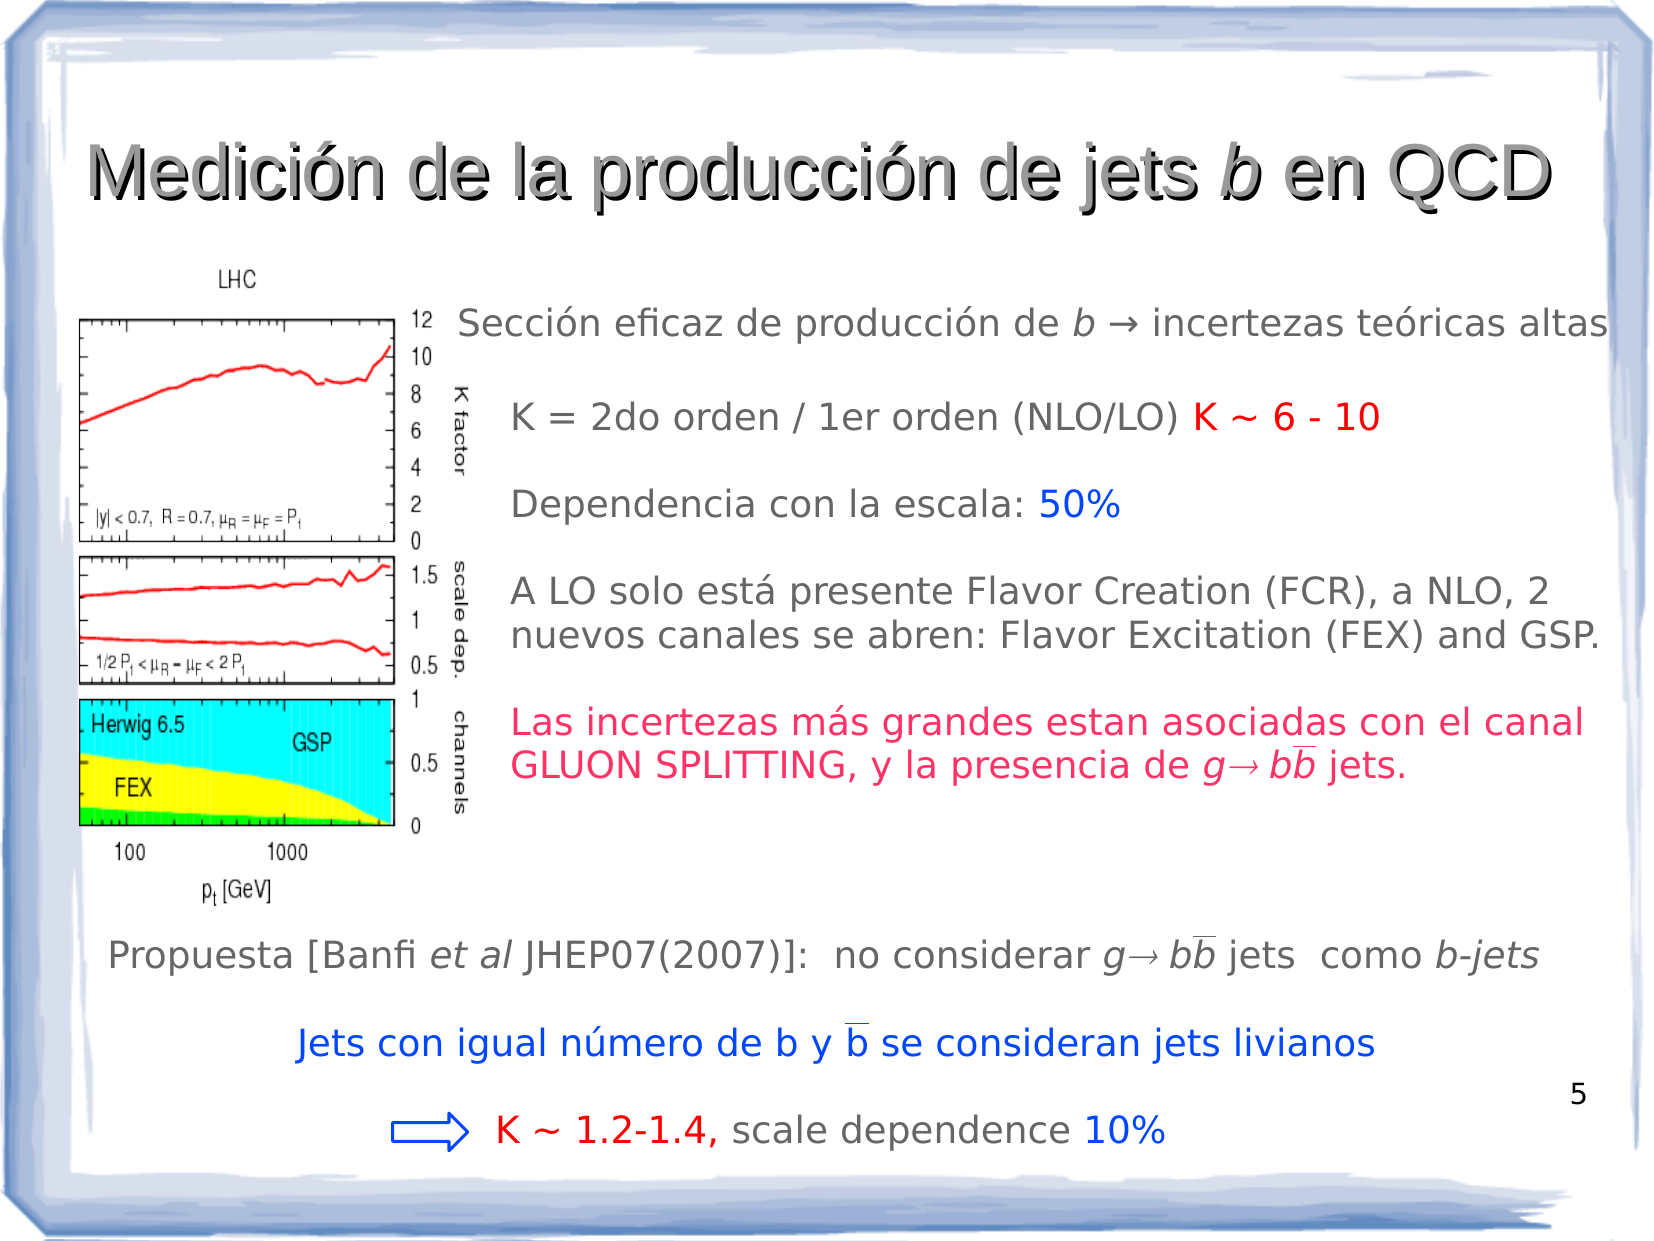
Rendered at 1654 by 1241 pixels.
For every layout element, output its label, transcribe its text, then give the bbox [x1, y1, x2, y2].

text_box K = 2do orden / 1er orden (NLO/LO) K ~ 6 - 10 Dependencia con la escala: 50% A LO solo está presente Flavor Creation (FCR), a NLO, 2 nuevos canales se abren: Flavor Excitation (FEX) and GSP. Las incertezas más grandes estan asociadas con el canal GLUON SPLITTING, y la presencia de g® bb jets. [495, 388, 1645, 801]
text_box Propuesta [Banfi et al JHEP07(2007)]: no considerar g® bb jets como b-jets Jets con igual número de b y b se consideran jets livianos K ~ 1.2-1.4, scale dependence 10% [92, 926, 1581, 1209]
picture [0, 0, 1654, 1241]
text_box Sección eficaz de producción de b → incertezas teóricas altas [470, 294, 1653, 371]
title Medición de la producción de jets b en QCD [85, 90, 1613, 251]
